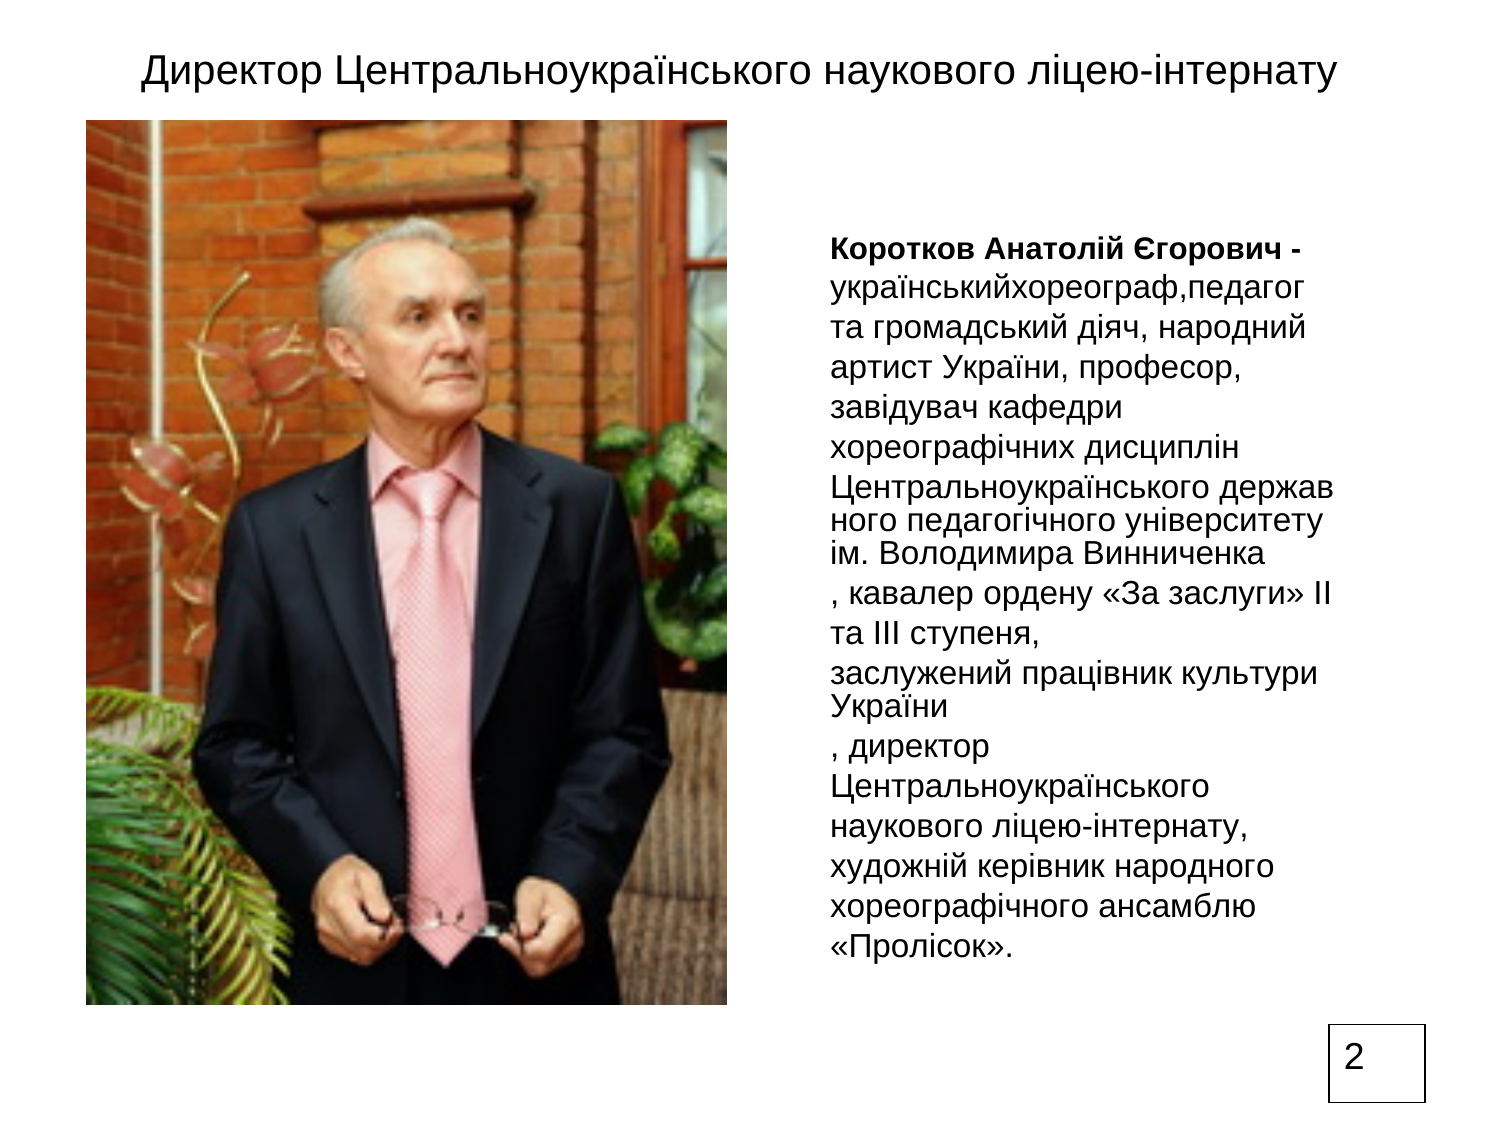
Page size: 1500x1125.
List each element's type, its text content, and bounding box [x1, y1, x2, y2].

text_box Коротков Анатолій Єгорович - український хореограф, педагог та громадський діяч, народний артист України, професор, завідувач кафедри хореографічних дисциплін Центральноукраїнського державного педагогічного університету ім. Володимира Винниченка, кавалер ордену «За заслуги» II та ІІІ ступеня, заслужений працівник культури України, директор Центральноукраїнського наукового ліцею-інтернату, художній керівник народного хореографічного ансамблю «Пролісок». [815, 212, 1352, 968]
text_box 2 [1328, 1024, 1426, 1103]
picture [86, 120, 727, 1005]
text_box Директор Центральноукраїнського наукового ліцею-інтернату [125, 28, 1469, 110]
text_box [760, 197, 1500, 263]
